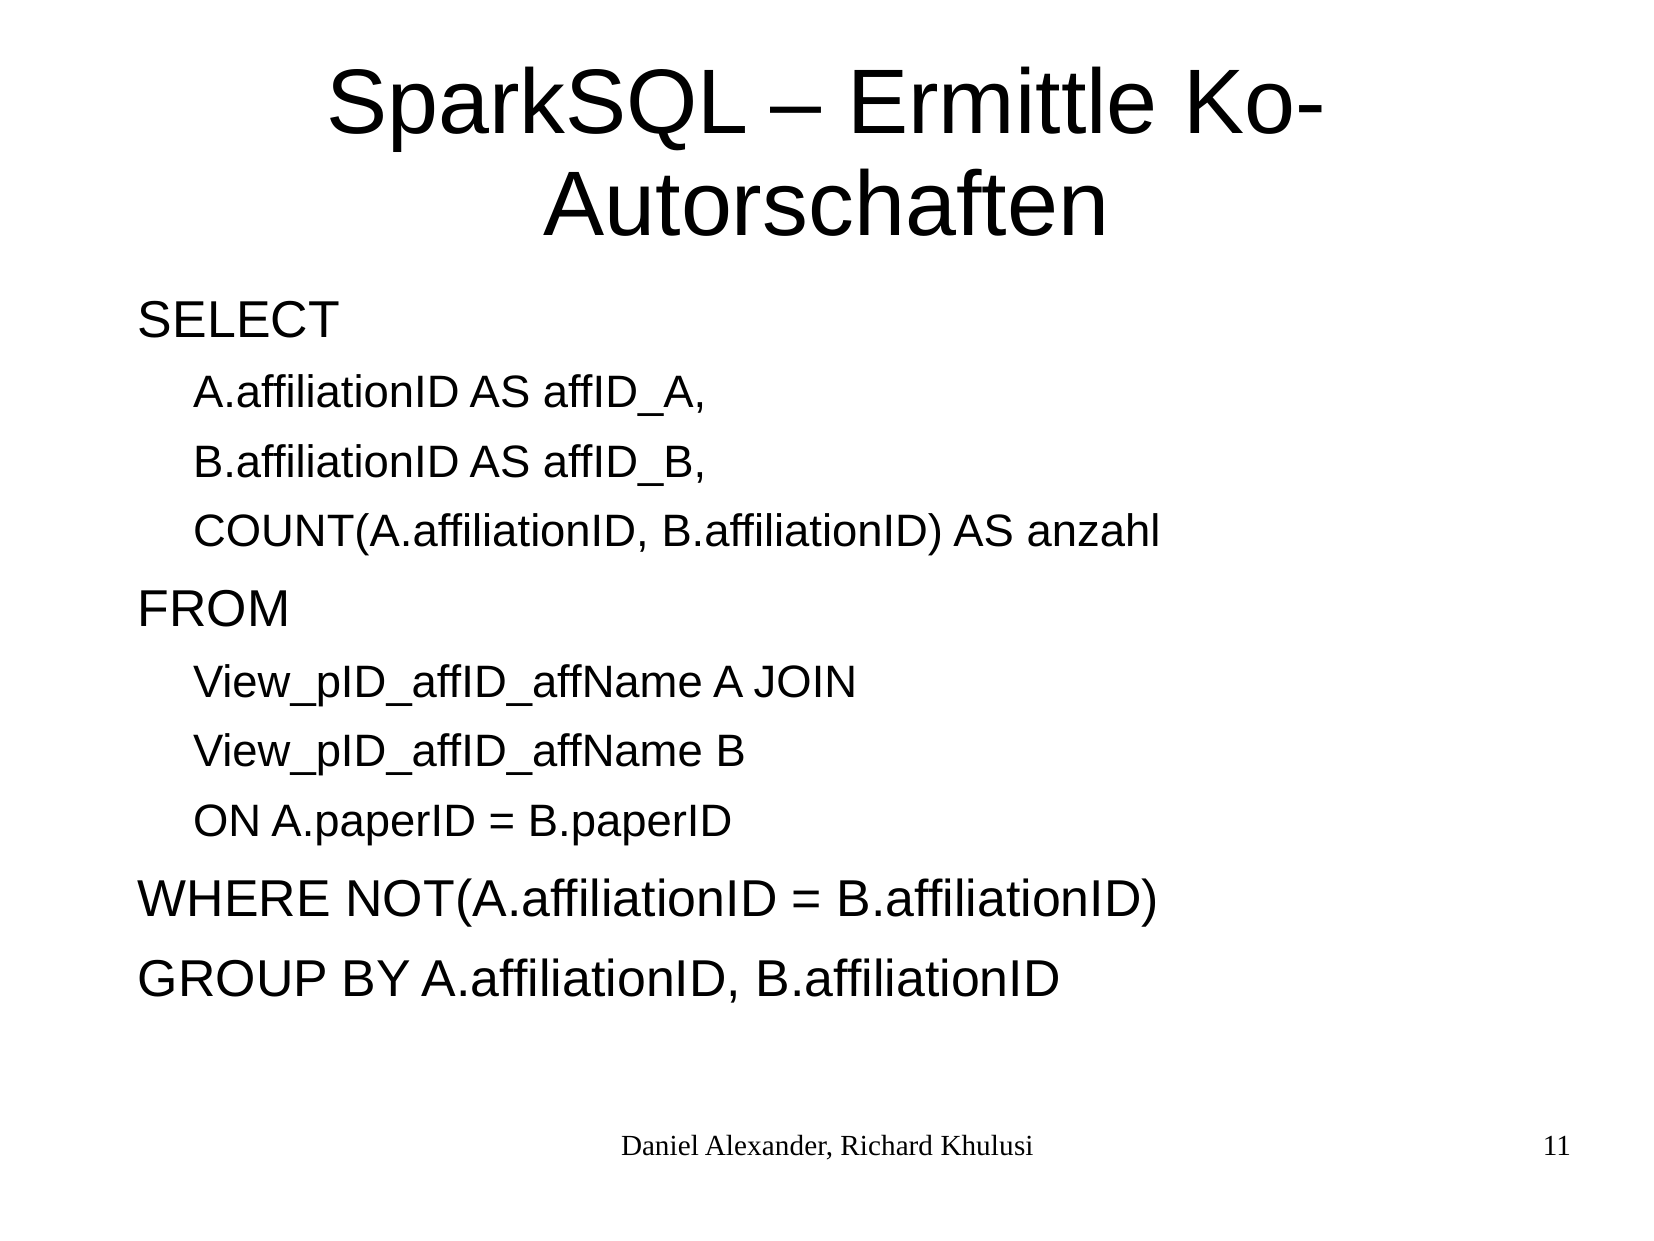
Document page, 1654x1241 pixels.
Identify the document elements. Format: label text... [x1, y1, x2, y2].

list SELECT A.affiliationID AS affID_A, B.affiliationID AS affID_B, COUNT(A.affiliationID, B.affiliationID) AS anzahl FROM View_pID_affID_affName A JOIN View_pID_affID_affName B ON A.paperID = B.paperID WHERE NOT(A.affiliationID = B.affiliationID) GROUP BY A.affiliationID, B.affiliationID [82, 290, 1571, 1010]
title SparkSQL – Ermittle Ko-Autorschaften [82, 49, 1571, 257]
